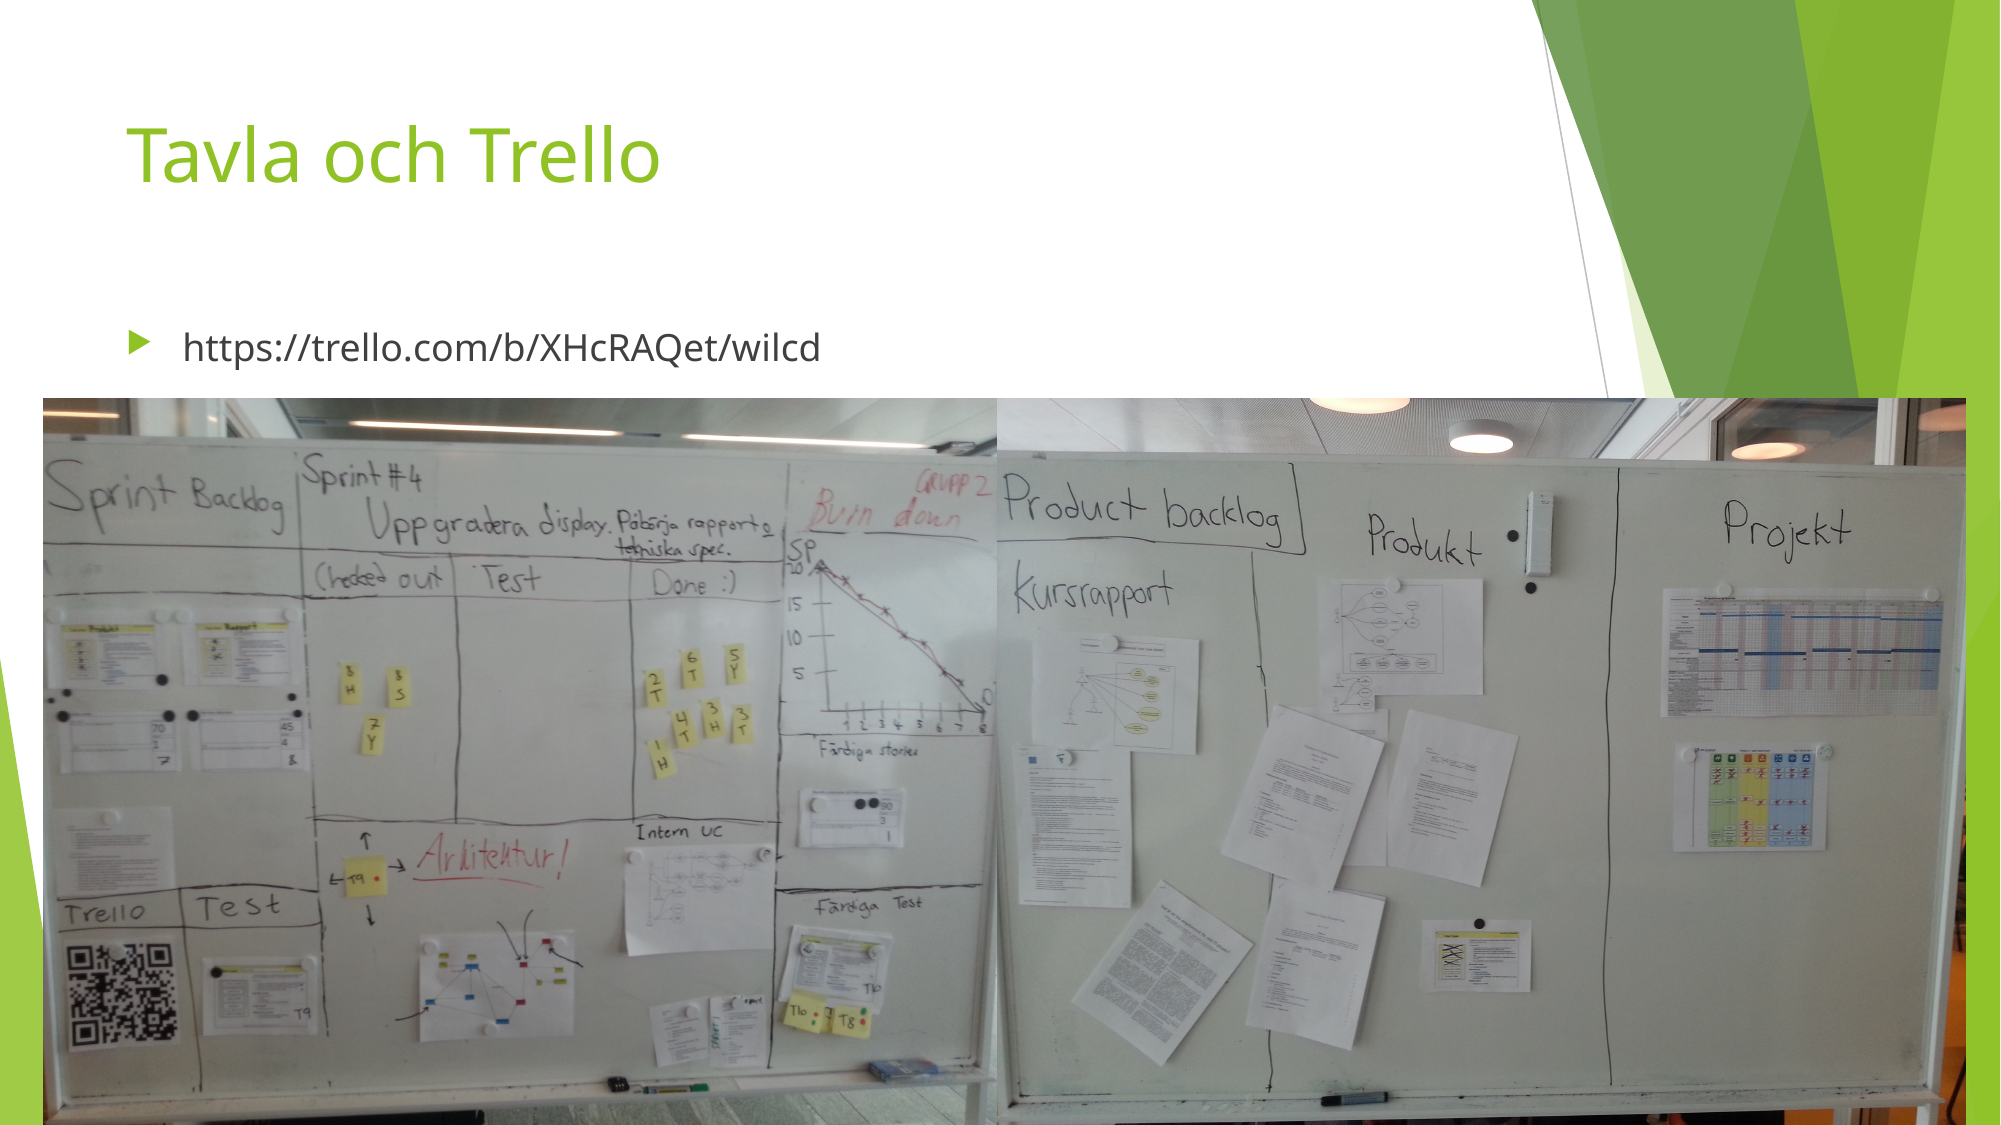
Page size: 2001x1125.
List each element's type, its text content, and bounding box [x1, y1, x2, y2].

title Tavla och Trello [111, 99, 1522, 316]
list https://trello.com/b/XHcRAQet/wilcd [111, 316, 1522, 398]
picture [43, 398, 1966, 1125]
